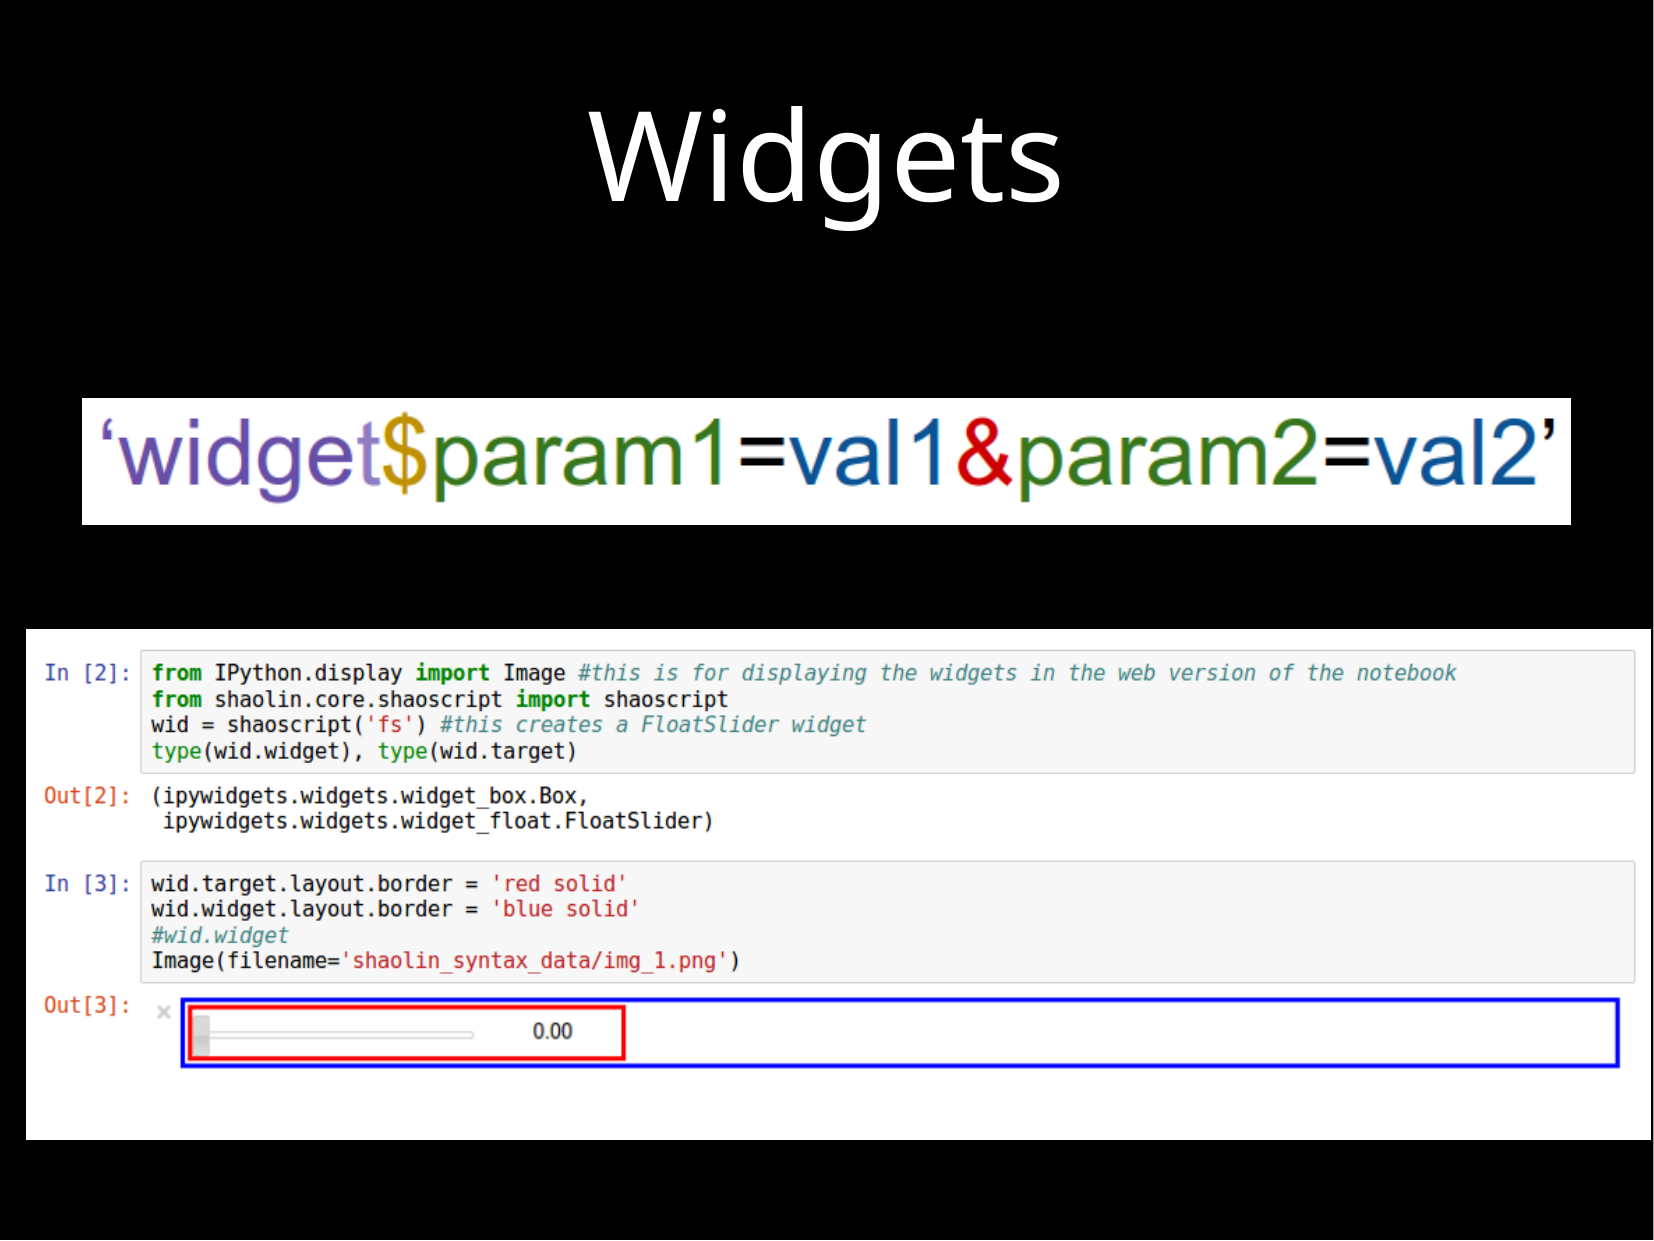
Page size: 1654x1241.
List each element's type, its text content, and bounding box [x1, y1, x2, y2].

title Widgets [82, 49, 1571, 257]
picture [26, 629, 1651, 1141]
picture [82, 398, 1571, 525]
